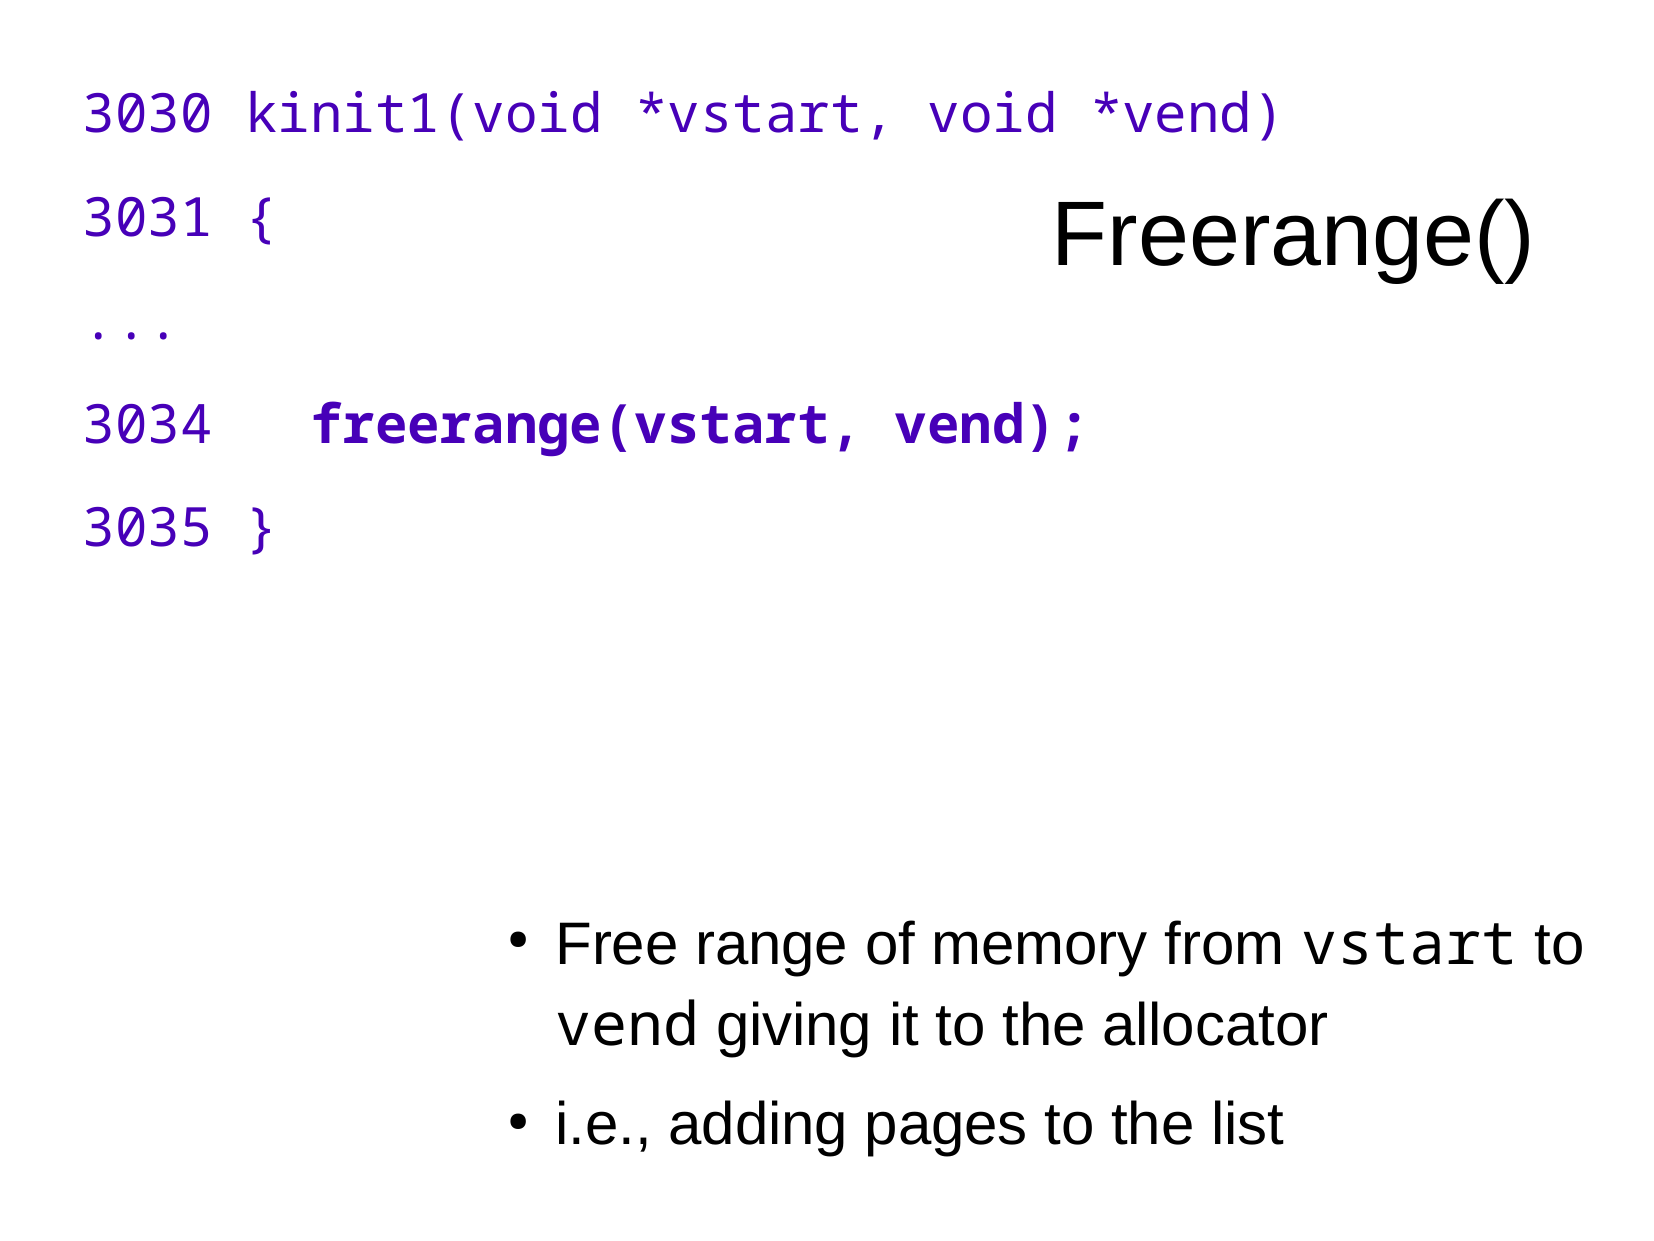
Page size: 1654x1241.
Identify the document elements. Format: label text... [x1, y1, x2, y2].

title Freerange() [975, 130, 1613, 338]
list Free range of memory from vstart to vend giving it to the allocator i.e., adding pages to the list [491, 899, 1613, 1163]
list 3030 kinit1(void *vstart, void *vend) 3031 { ... 3034 freerange(vstart, vend); 3035 } [82, 75, 1571, 1163]
